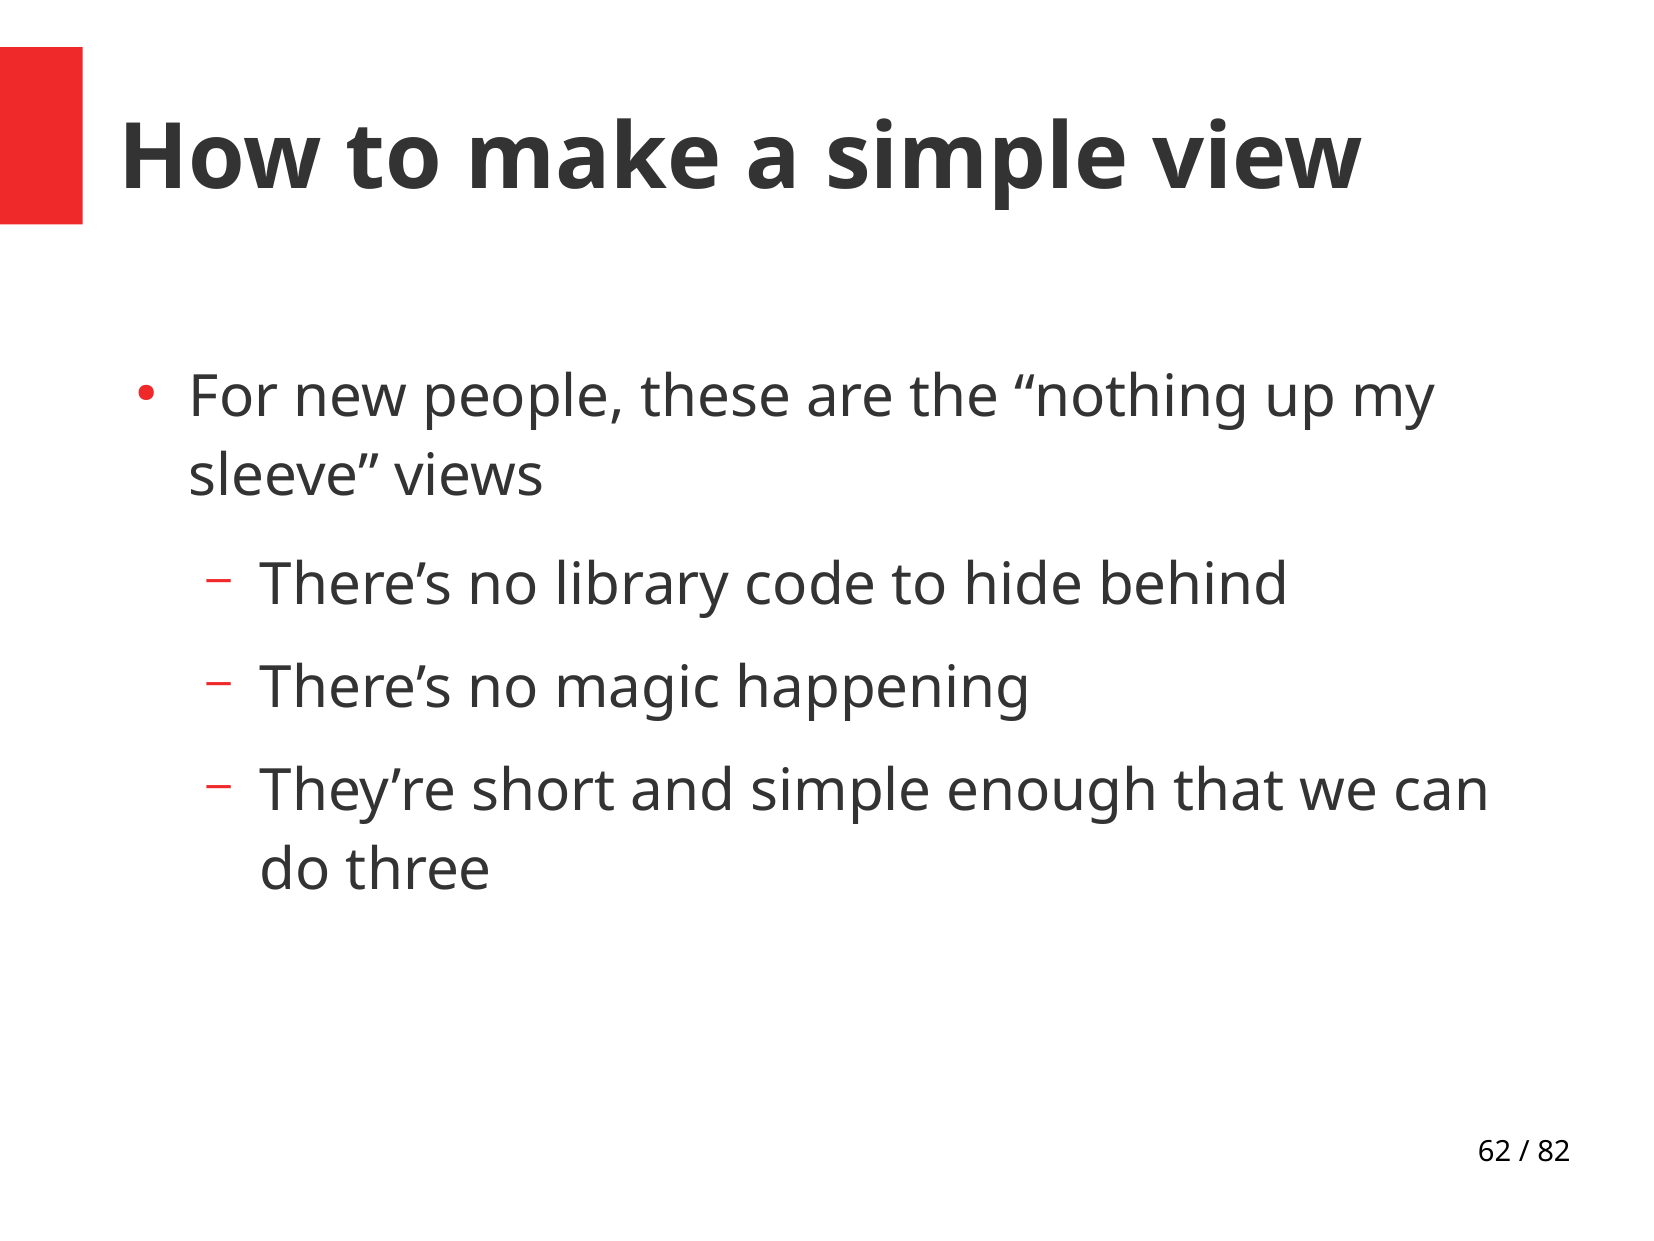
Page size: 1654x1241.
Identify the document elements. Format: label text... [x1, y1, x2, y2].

title How to make a simple view [118, 49, 1571, 257]
list For new people, these are the “nothing up my sleeve” views There’s no library code to hide behind There’s no magic happening They’re short and simple enough that we can do three [118, 354, 1536, 1074]
